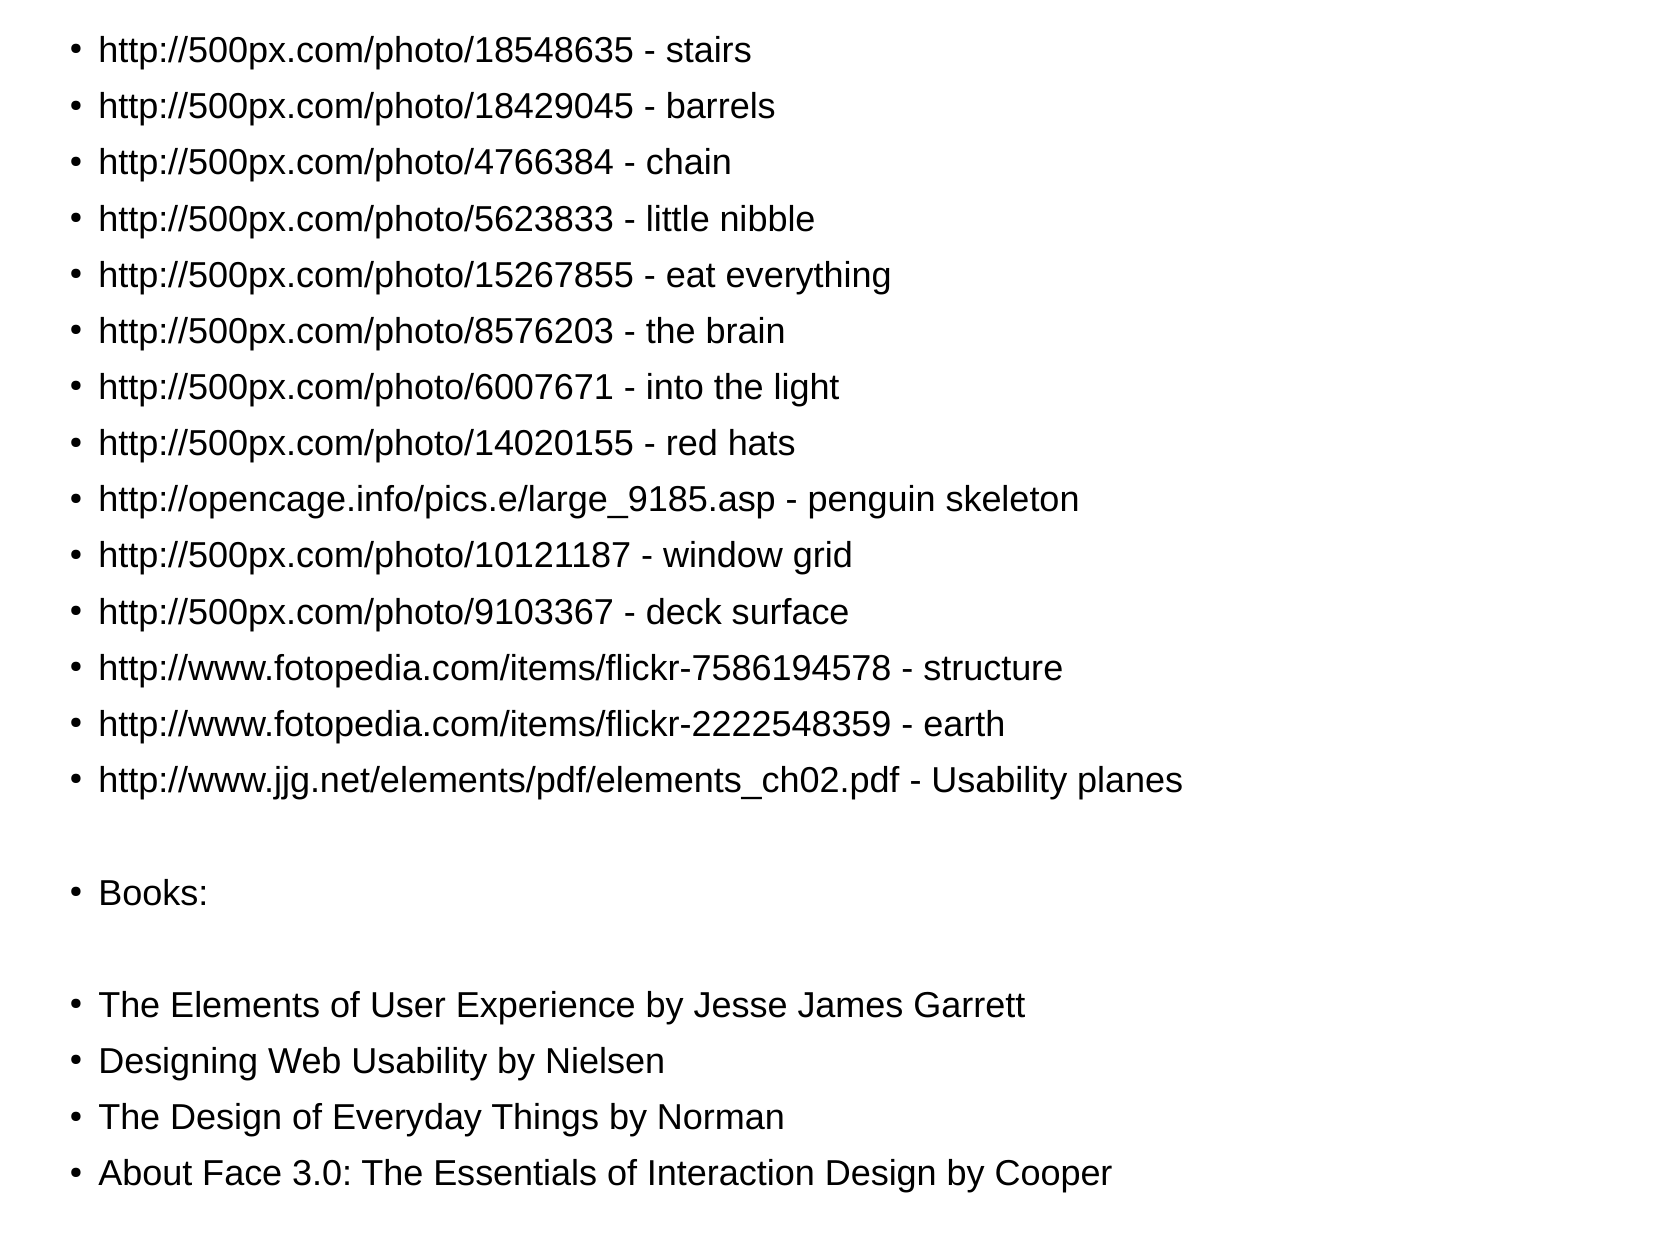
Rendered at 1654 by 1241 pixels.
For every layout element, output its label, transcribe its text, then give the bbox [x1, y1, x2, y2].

list http://500px.com/photo/18548635 - stairs http://500px.com/photo/18429045 - barrels http://500px.com/photo/4766384 - chain http://500px.com/photo/5623833 - little nibble http://500px.com/photo/15267855 - eat everything http://500px.com/photo/8576203 - the brain http://500px.com/photo/6007671 - into the light http://500px.com/photo/14020155 - red hats http://opencage.info/pics.e/large_9185.asp - penguin skeleton http://500px.com/photo/10121187 - window grid http://500px.com/photo/9103367 - deck surface http://www.fotopedia.com/items/flickr-7586194578 - structure http://www.fotopedia.com/items/flickr-2222548359 - earth http://www.jjg.net/elements/pdf/elements_ch02.pdf - Usability planes Books: The Elements of User Experience by Jesse James Garrett Designing Web Usability by Nielsen The Design of Everyday Things by Norman About Face 3.0: The Essentials of Interaction Design by Cooper [60, 30, 1606, 1201]
